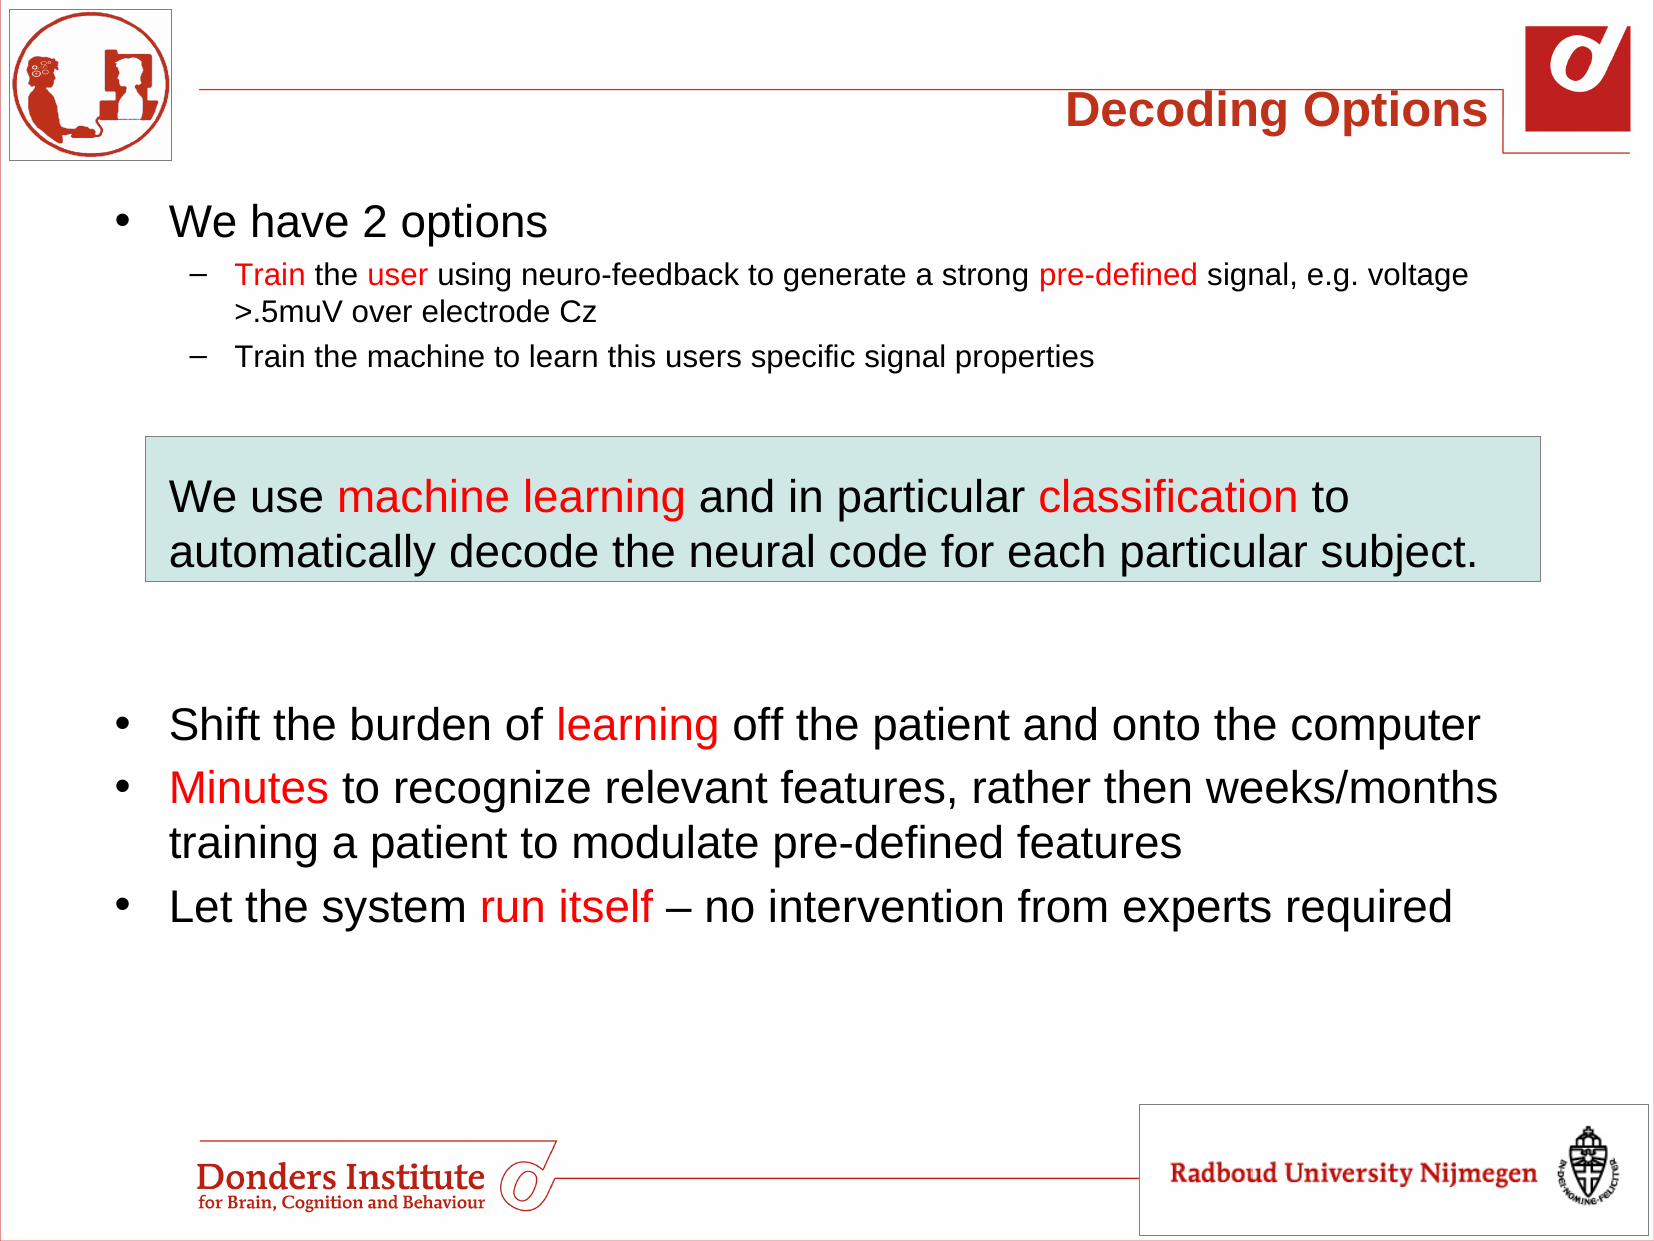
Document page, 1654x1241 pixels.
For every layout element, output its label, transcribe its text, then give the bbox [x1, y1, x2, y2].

title Decoding Options [1065, 75, 1591, 153]
list We have 2 options Train the user using neuro-feedback to generate a strong pre-defined signal, e.g. voltage >.5muV over electrode Cz Train the machine to learn this users specific signal properties We use machine learning and in particular classification to automatically decode the neural code for each particular subject. Shift the burden of learning off the patient and onto the computer Minutes to recognize relevant features, rather then weeks/months training a patient to modulate pre-defined features Let the system run itself – no intervention from experts required [114, 191, 1541, 1036]
picture [0, 0, 1654, 1241]
